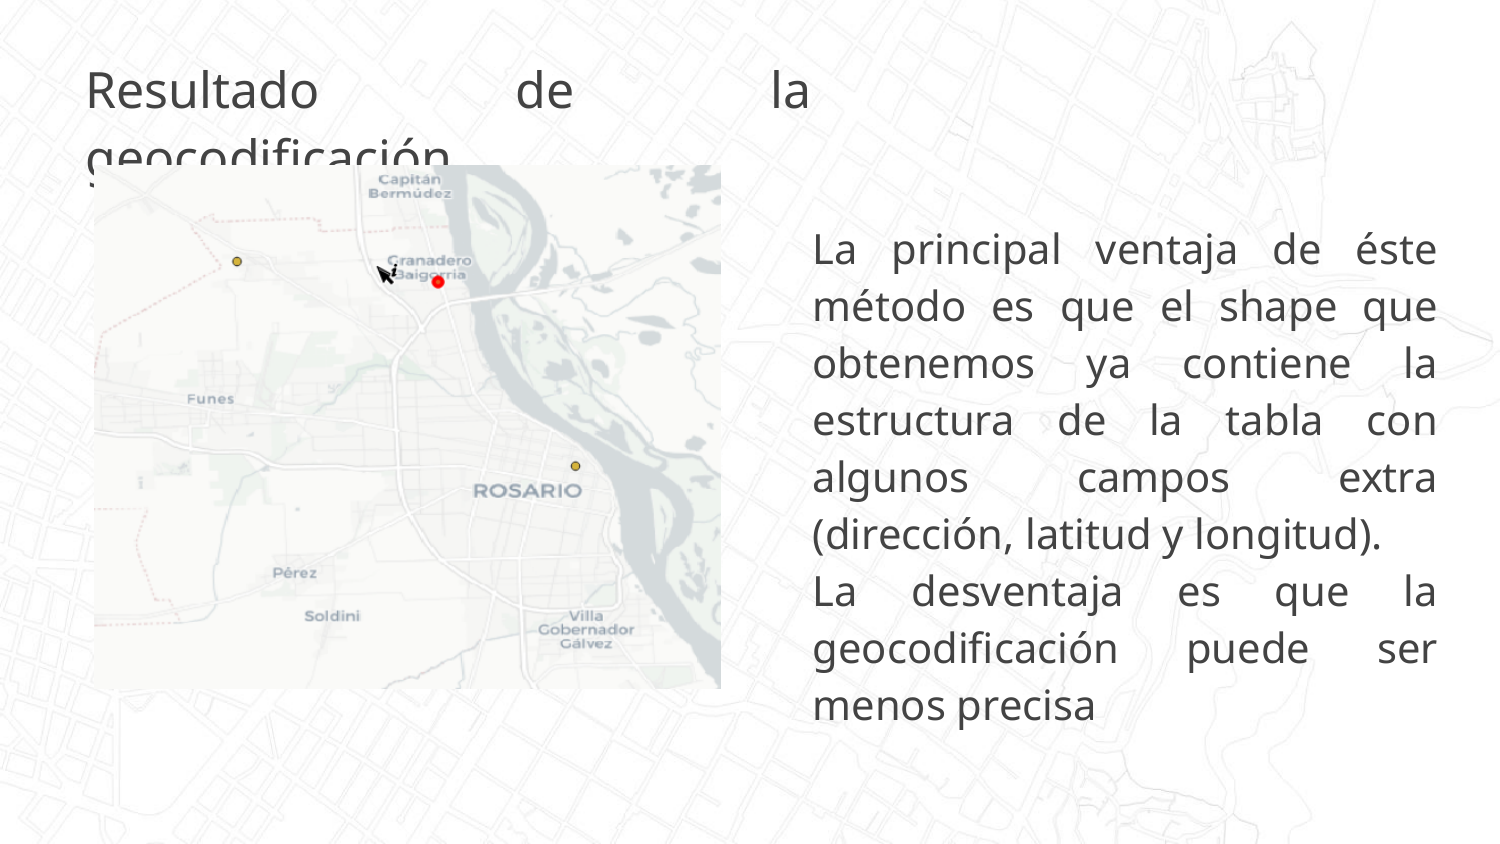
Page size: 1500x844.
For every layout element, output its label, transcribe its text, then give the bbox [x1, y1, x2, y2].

text_box La principal ventaja de éste método es que el shape que obtenemos ya contiene la estructura de la tabla con algunos campos extra (dirección, latitud y longitud). La desventaja es que la geocodificación puede ser menos precisa [797, 212, 1453, 756]
text_box Resultado de la geocodificación [70, 47, 827, 197]
picture [0, 0, 1500, 844]
